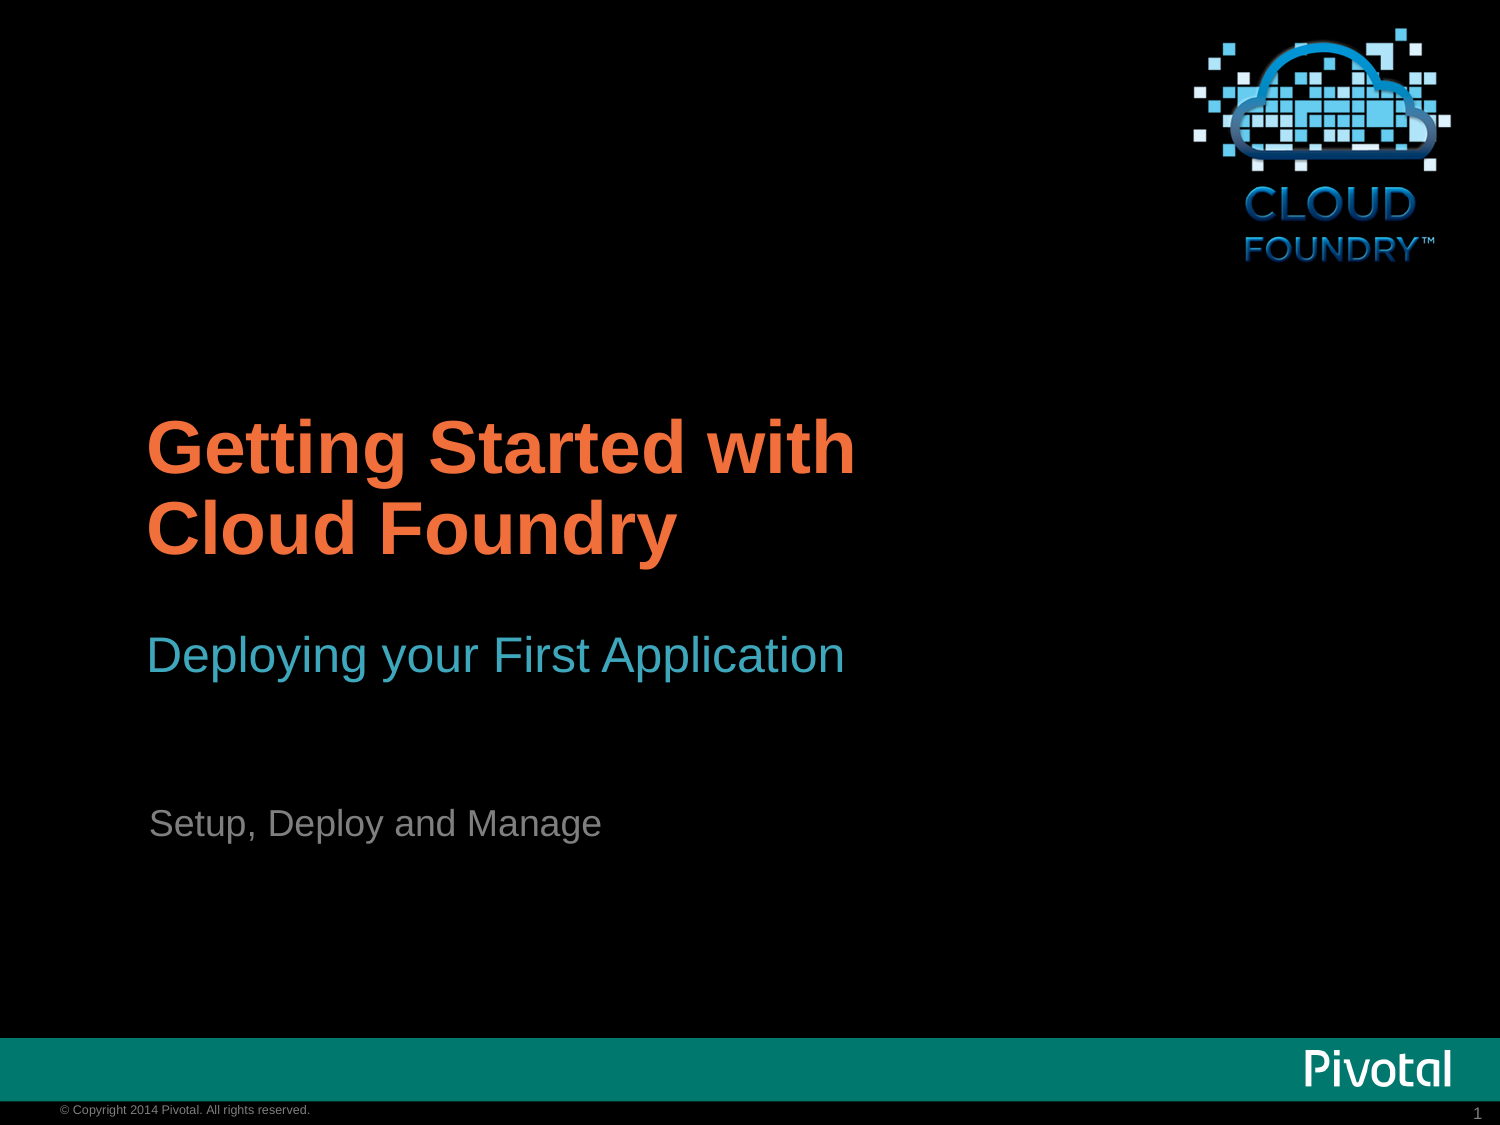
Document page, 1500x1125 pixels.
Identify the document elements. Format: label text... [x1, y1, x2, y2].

picture [1182, 0, 1478, 296]
list Setup, Deploy and Manage [148, 798, 974, 845]
title Getting Started with Cloud Foundry [146, 405, 866, 571]
text_box Deploying your First Application [146, 622, 1139, 683]
picture [1304, 1047, 1452, 1090]
